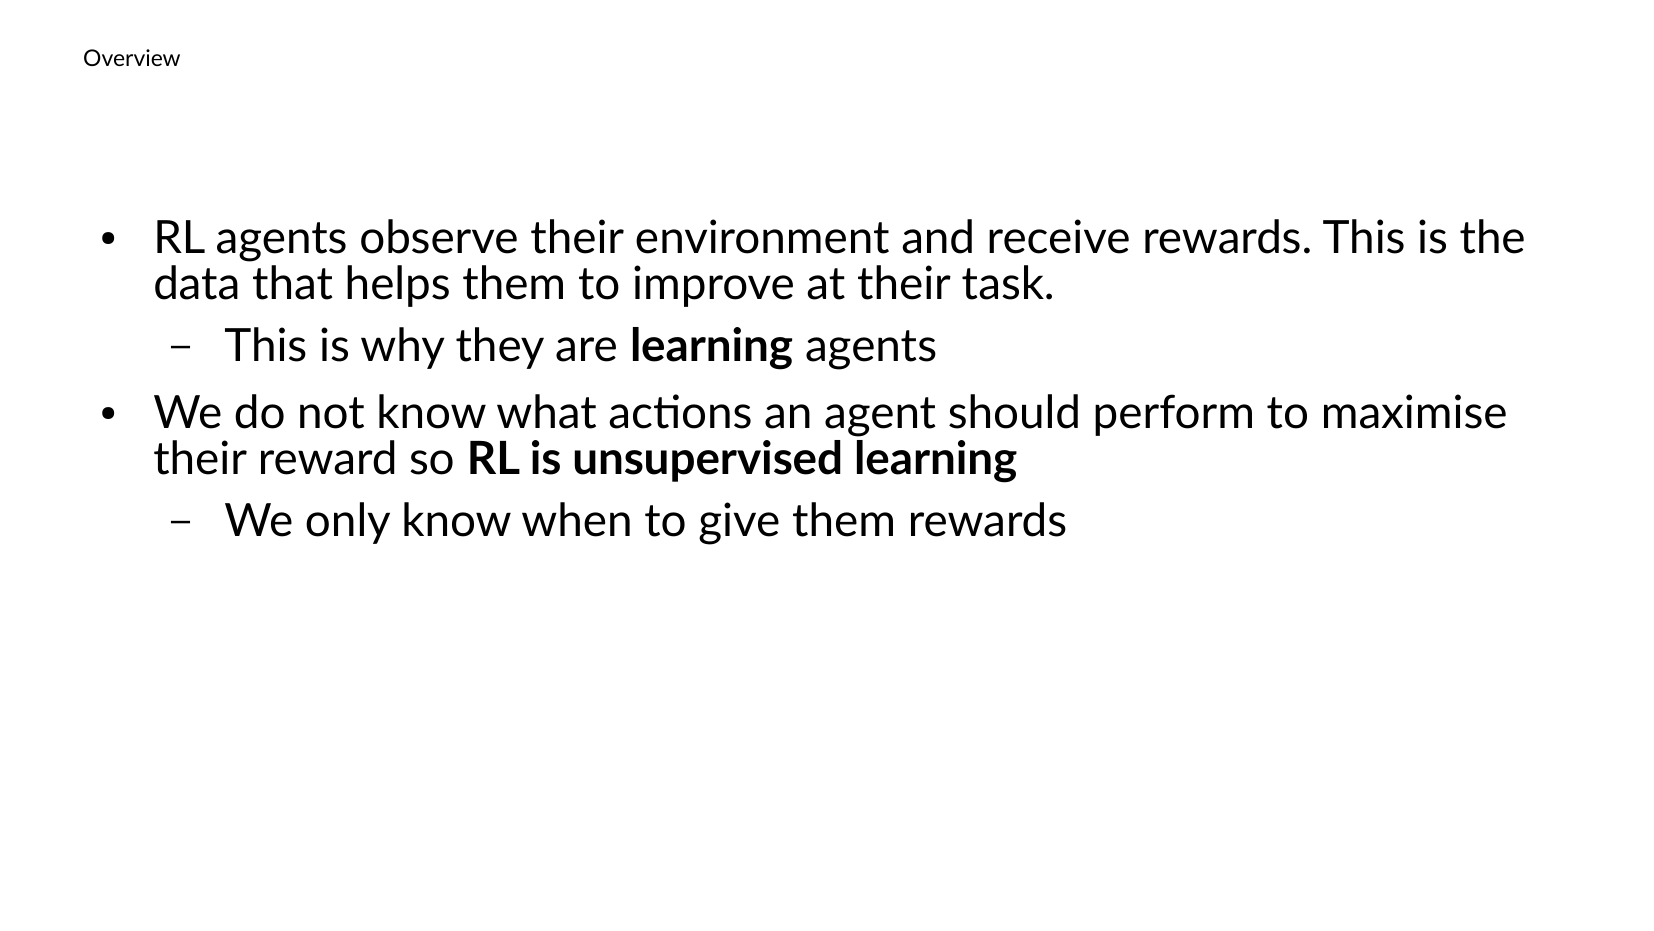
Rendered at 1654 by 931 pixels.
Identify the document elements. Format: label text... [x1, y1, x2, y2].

list RL agents observe their environment and receive rewards. This is the data that helps them to improve at their task. This is why they are learning agents We do not know what actions an agent should perform to maximise their reward so RL is unsupervised learning We only know when to give them rewards [82, 217, 1571, 839]
title Overview [83, 0, 1571, 119]
